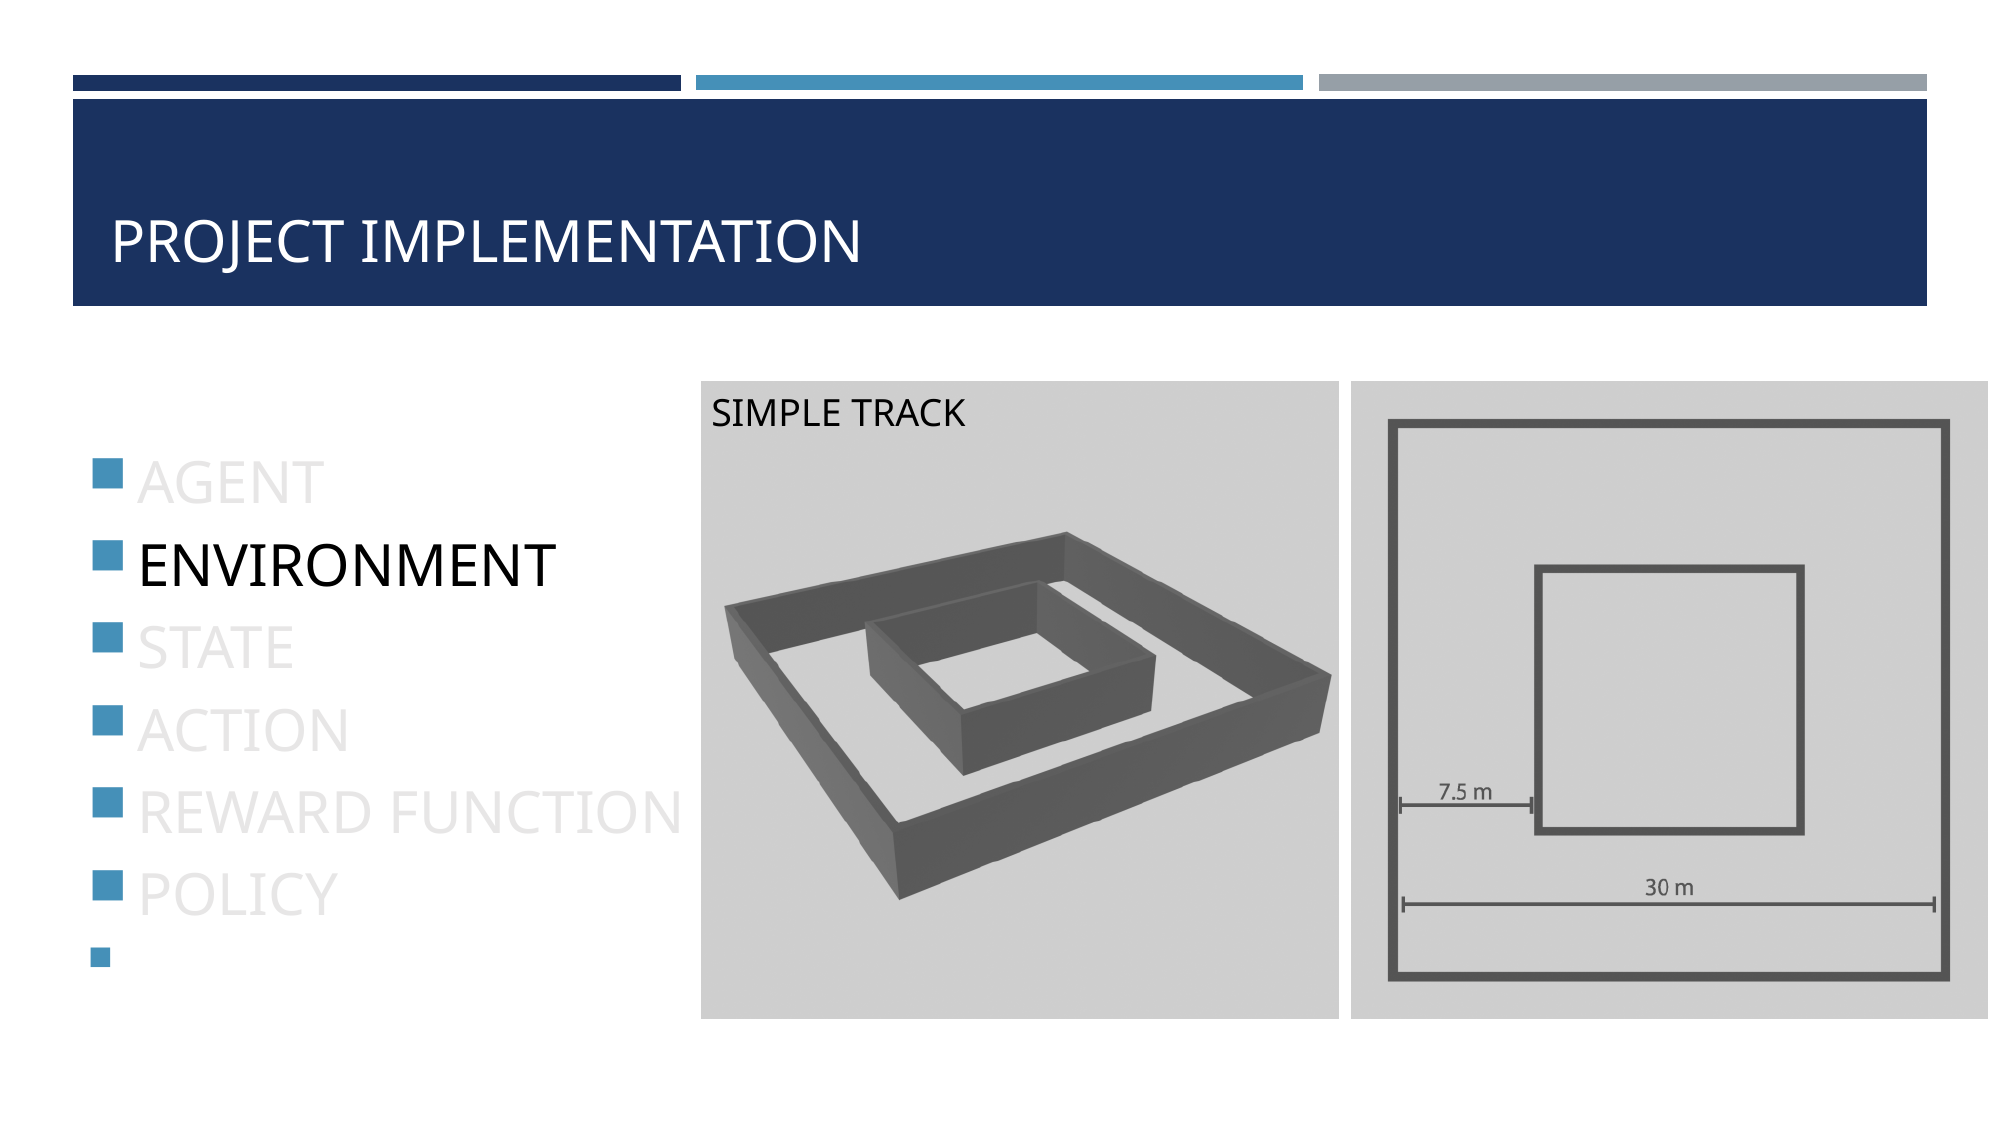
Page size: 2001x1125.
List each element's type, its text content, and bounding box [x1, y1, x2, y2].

list AGENT ENVIRONMENT STATE ACTION REWARD FUNCTION POLICY [72, 307, 1120, 1124]
text_box SIMPLE TRACK [696, 381, 1053, 442]
picture [1120, 381, 1990, 1023]
title PROJECT IMPLEMENTATION [95, 119, 1905, 282]
